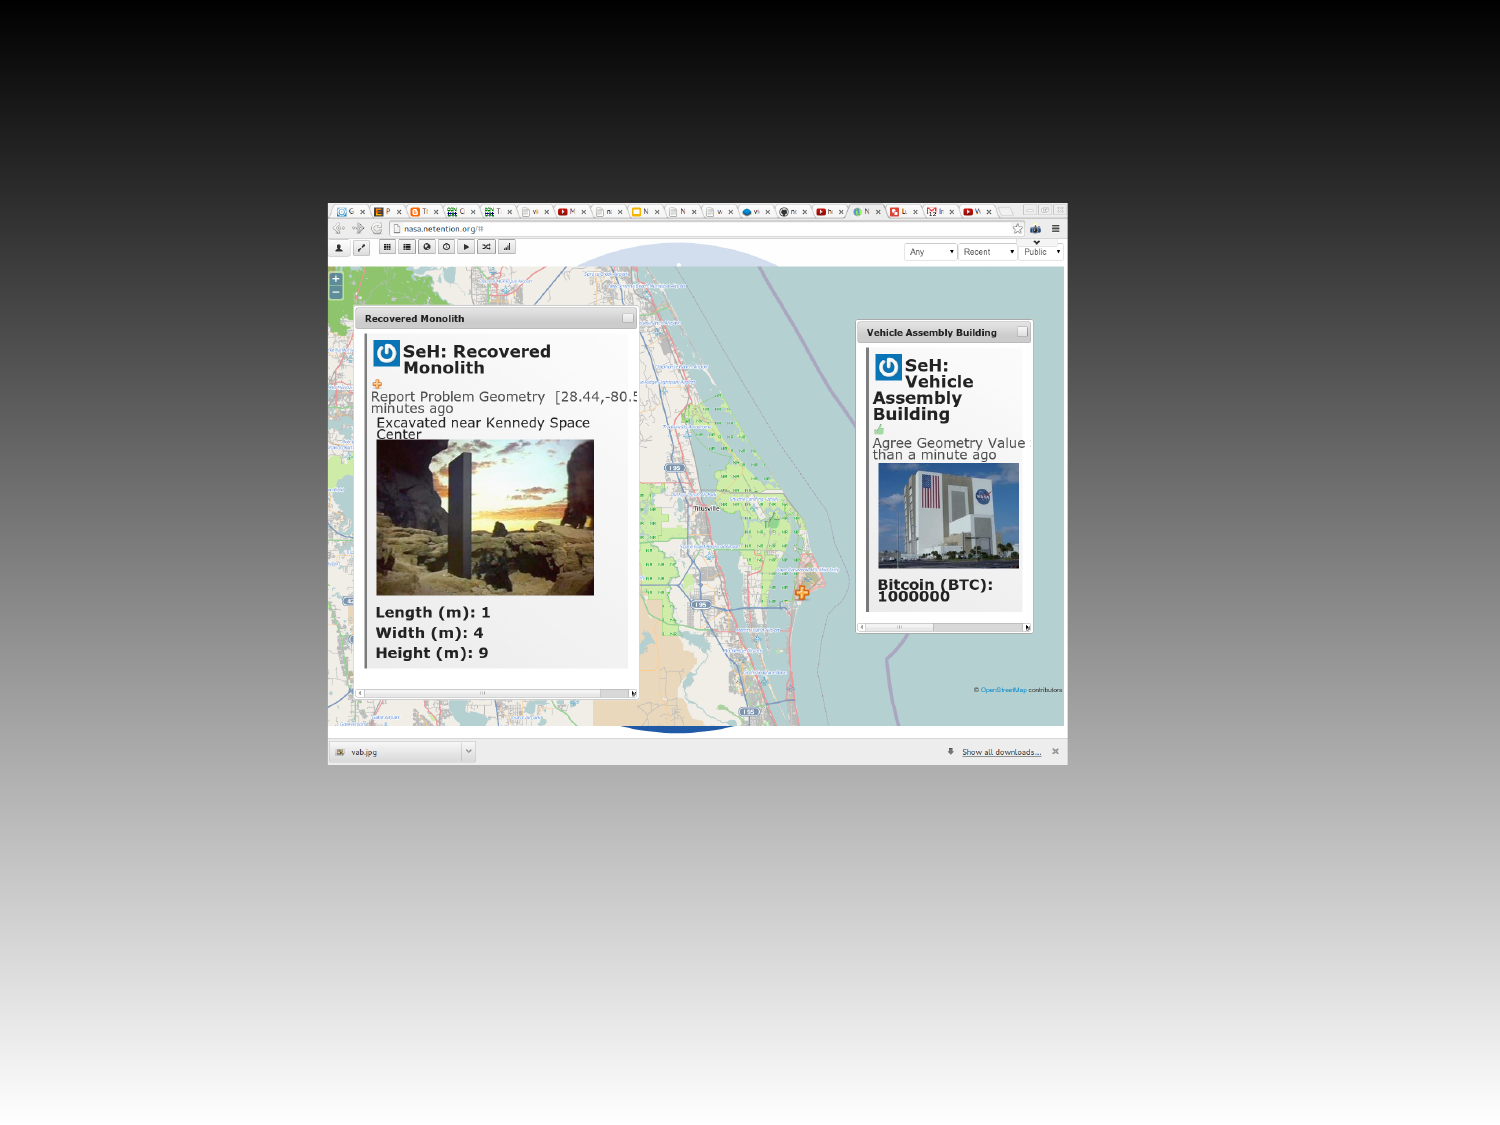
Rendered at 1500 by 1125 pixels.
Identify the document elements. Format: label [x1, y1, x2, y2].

text_box [327, 203, 1068, 765]
